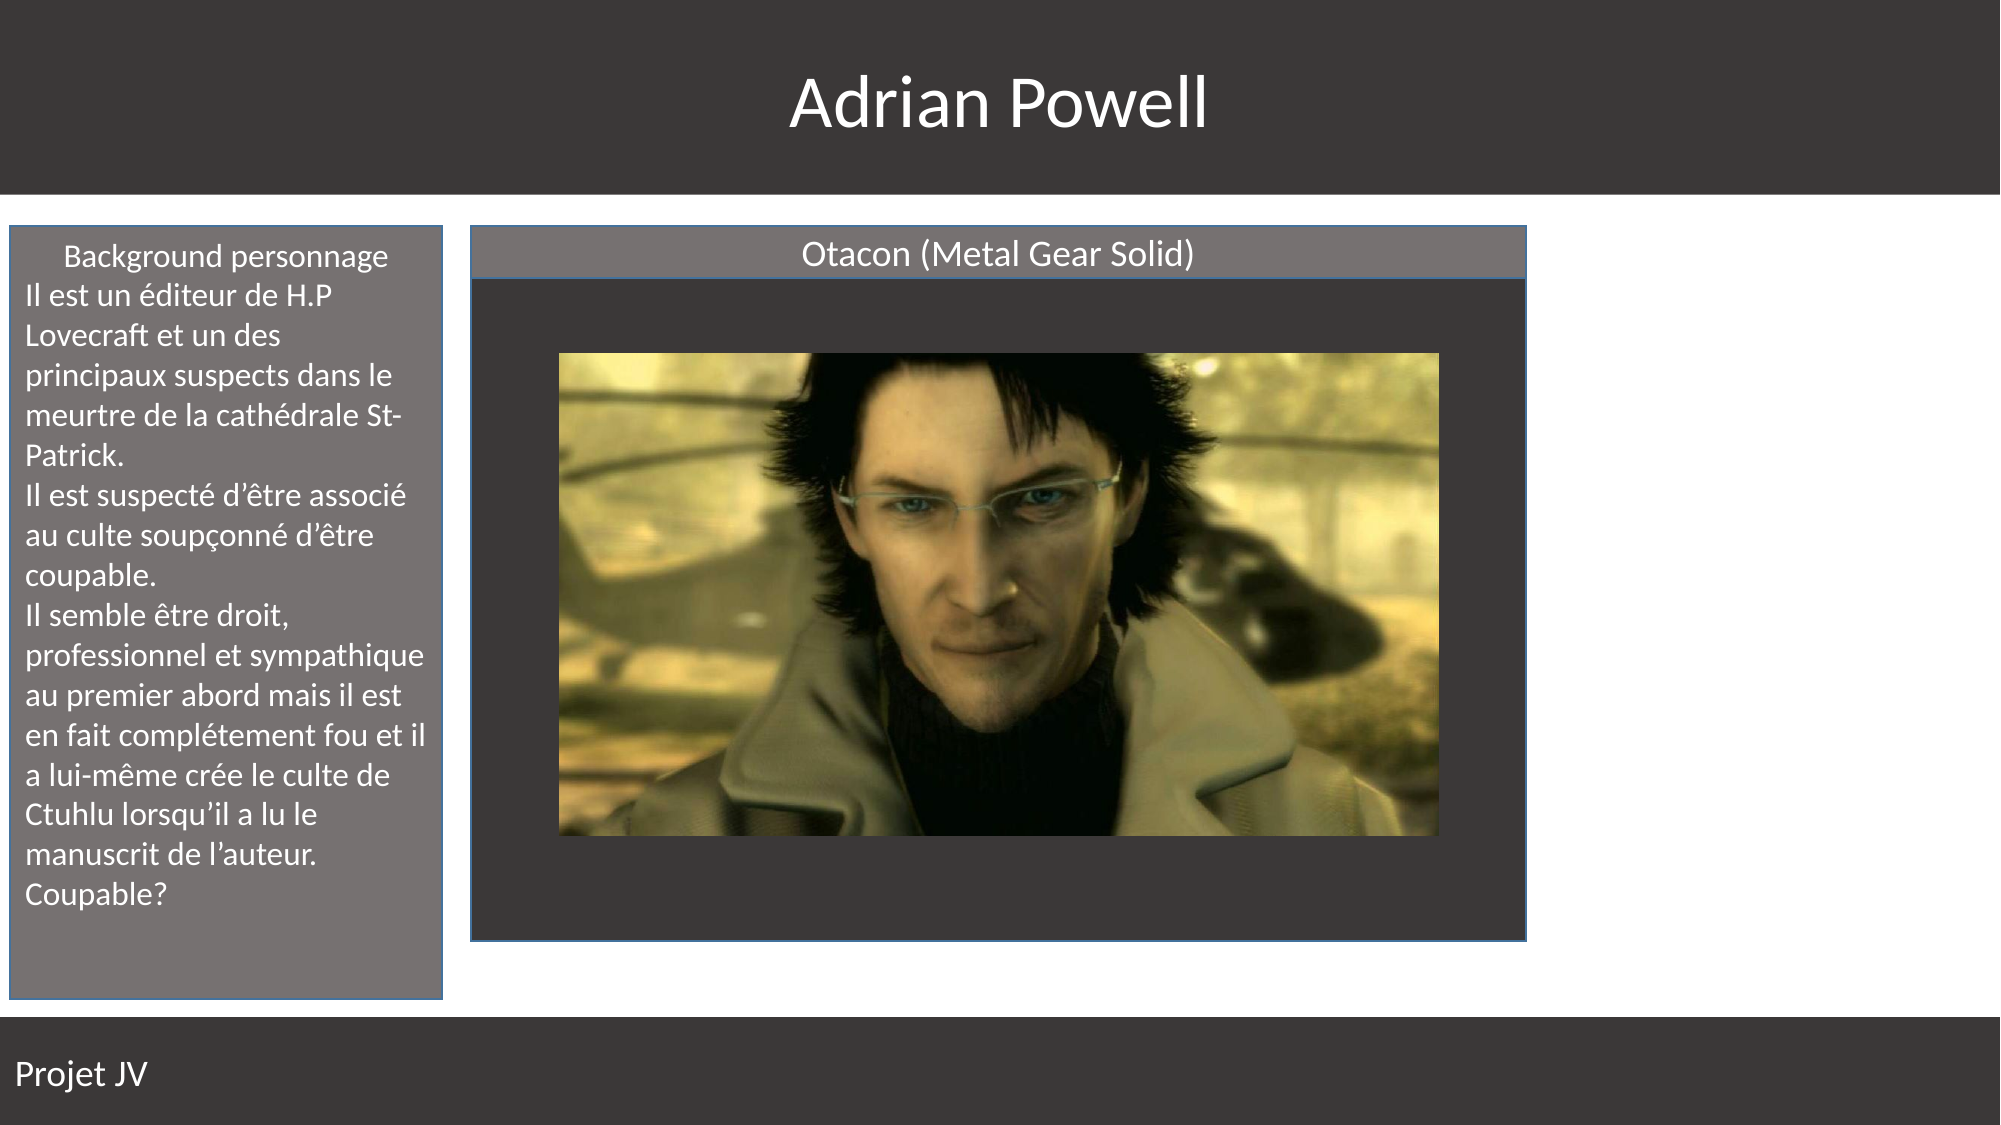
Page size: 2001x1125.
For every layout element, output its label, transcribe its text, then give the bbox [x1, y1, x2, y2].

text_box Adrian Powell [0, 0, 2000, 195]
text_box Projet JV [0, 1017, 2000, 1125]
text_box [471, 278, 1527, 941]
text_box Background personnage Il est un éditeur de H.P Lovecraft et un des principaux suspects dans le meurtre de la cathédrale St-Patrick. Il est suspecté d’être associé au culte soupçonné d’être coupable. Il semble être droit, professionnel et sympathique au premier abord mais il est en fait complétement fou et il a lui-même crée le culte de Ctuhlu lorsqu’il a lu le manuscrit de l’auteur. Coupable? [10, 226, 442, 999]
picture [559, 353, 1439, 837]
text_box Otacon (Metal Gear Solid) [471, 226, 1527, 278]
